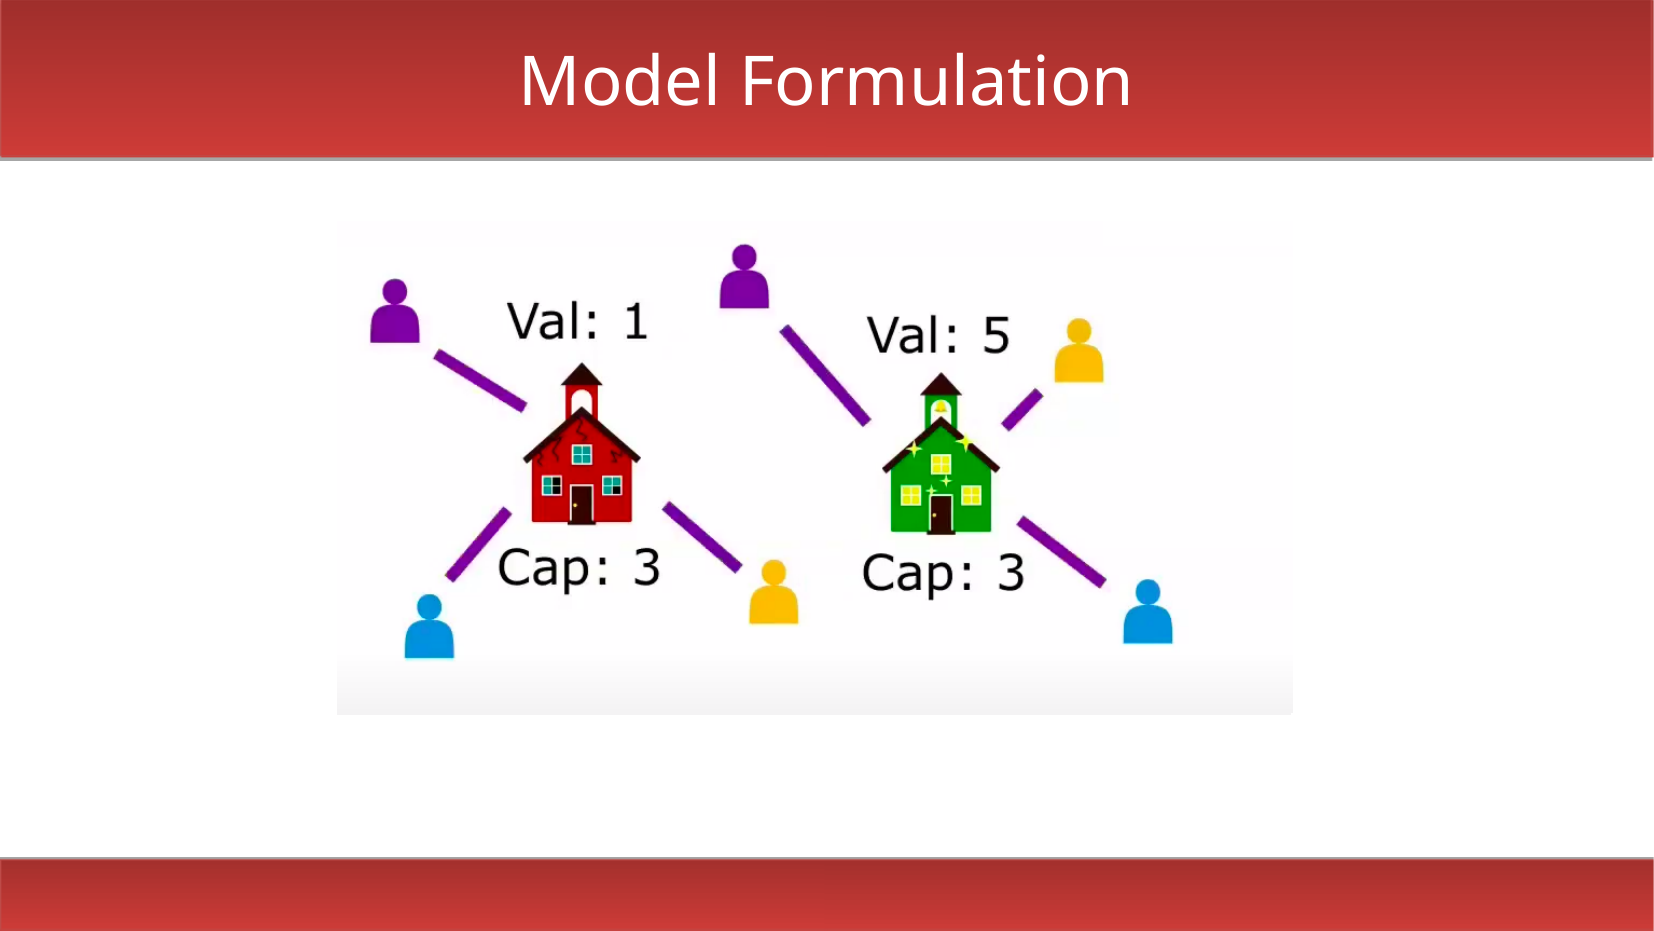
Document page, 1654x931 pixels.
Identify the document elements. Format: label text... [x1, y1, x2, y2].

picture [0, 0, 1654, 161]
picture [0, 857, 1654, 931]
picture [337, 221, 1293, 715]
title Model Formulation [59, 23, 1595, 133]
